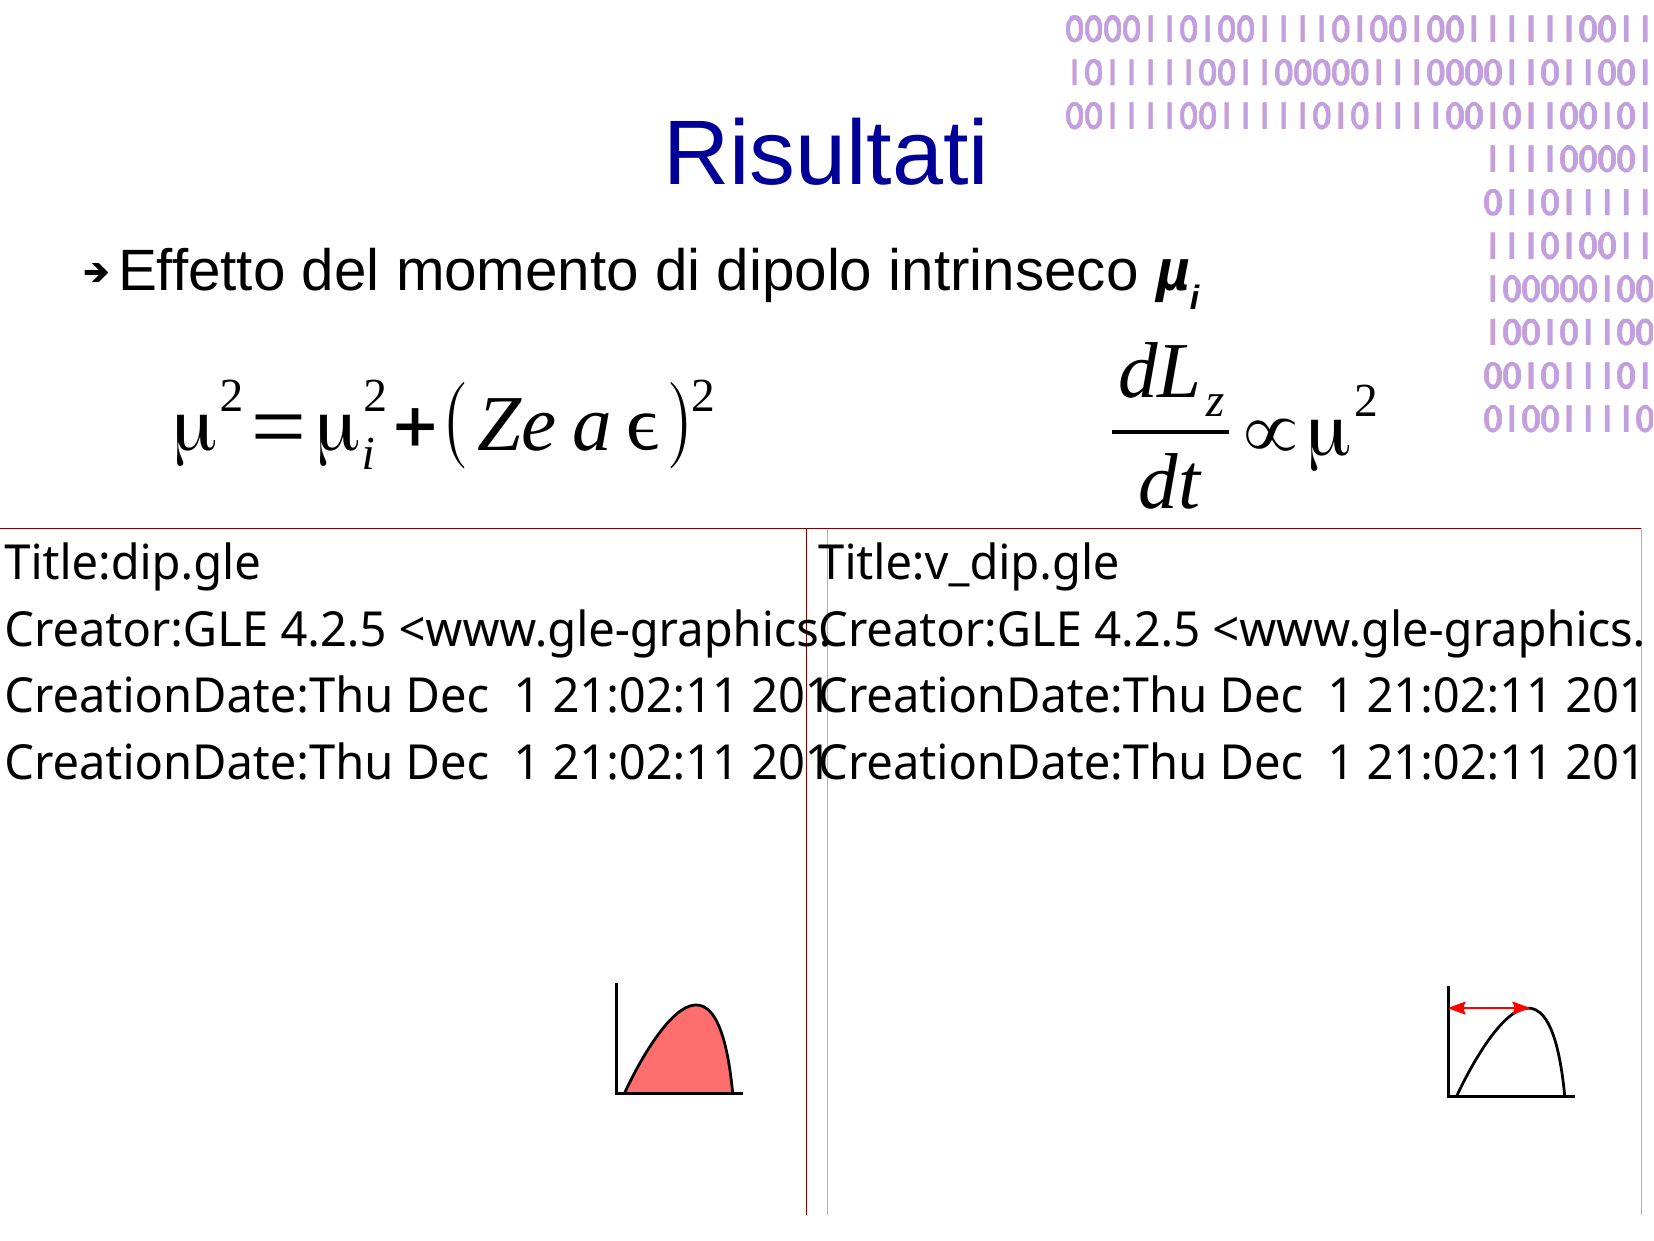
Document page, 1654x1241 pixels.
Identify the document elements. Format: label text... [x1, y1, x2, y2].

title Risultati [82, 49, 1012, 237]
chart [1102, 327, 1384, 527]
chart [164, 369, 721, 481]
chart [628, 655, 749, 718]
picture [0, 525, 1642, 1215]
picture [1012, 0, 1653, 513]
chart [732, 824, 851, 884]
text_box Effetto del momento di dipolo intrinseco µi [82, 237, 1012, 451]
